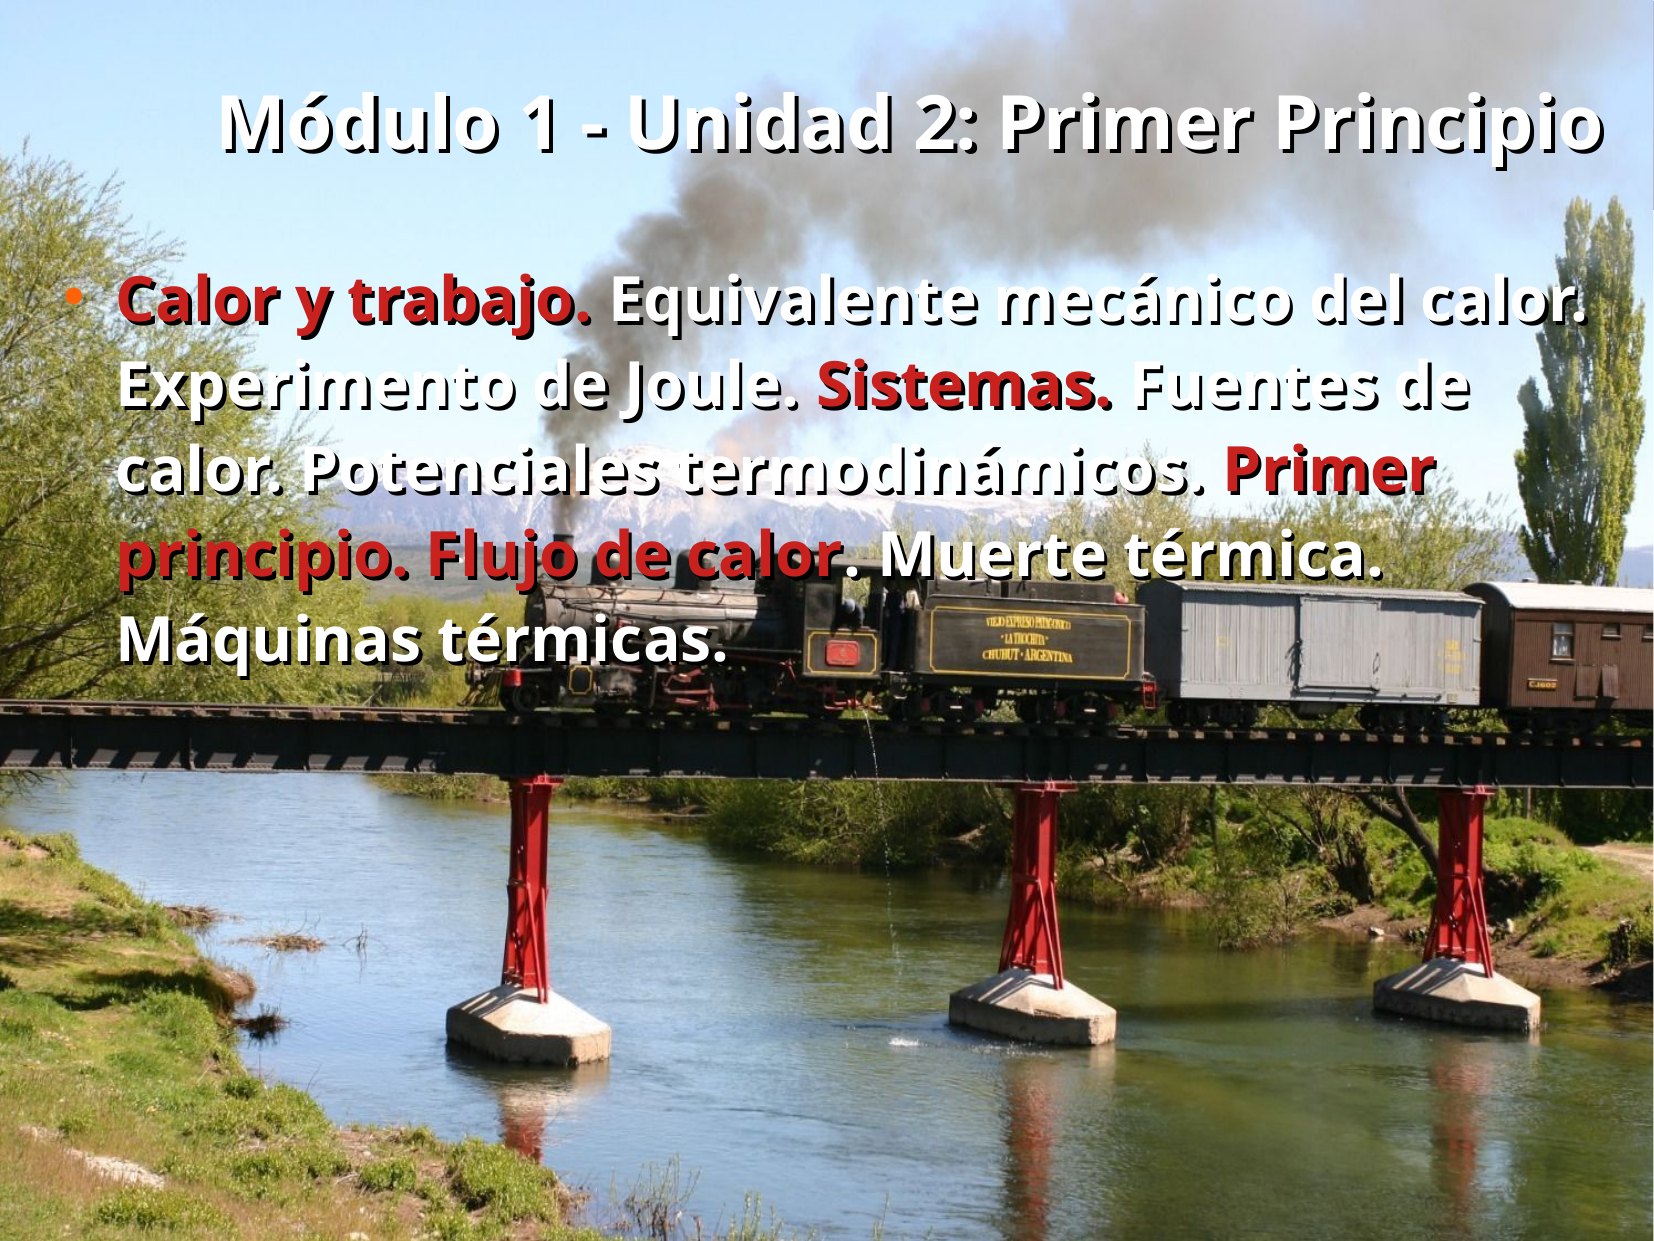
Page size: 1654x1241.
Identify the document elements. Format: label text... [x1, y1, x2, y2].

picture [0, 0, 1654, 1241]
list Calor y trabajo. Equivalente mecánico del calor. Experimento de Joule. Sistemas. Fuentes de calor. Potenciales termodinámicos. Primer principio. Flujo de calor. Muerte térmica. Máquinas térmicas. [45, 255, 1606, 1156]
title Módulo 1 - Unidad 2: Primer Principio [45, 0, 1606, 252]
